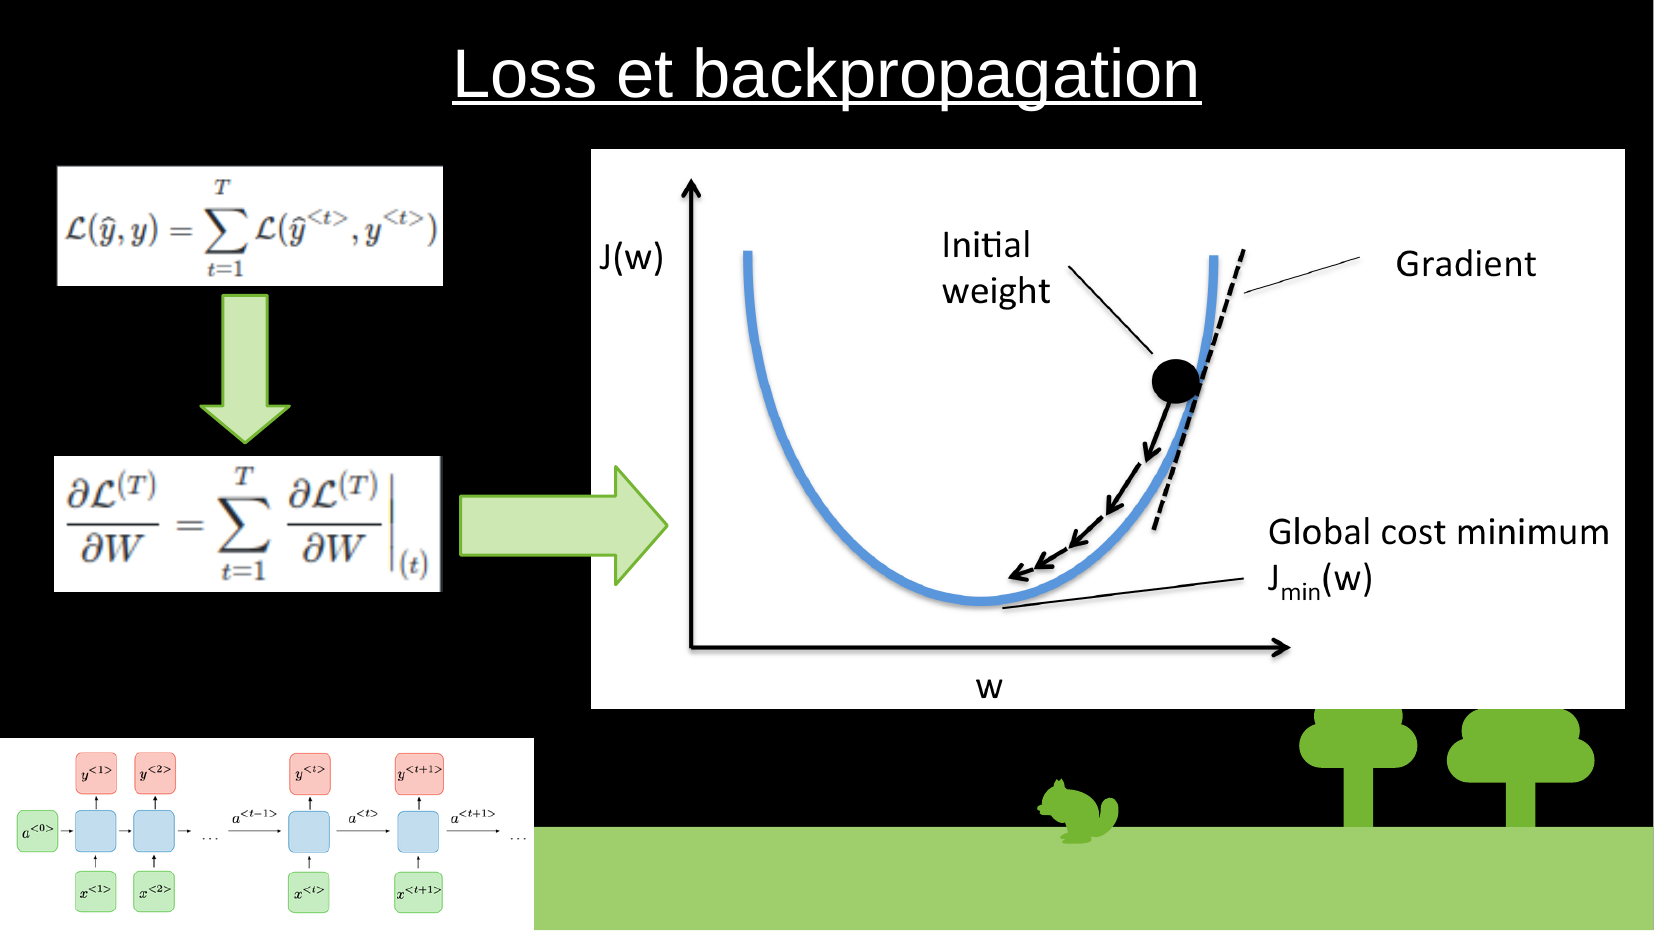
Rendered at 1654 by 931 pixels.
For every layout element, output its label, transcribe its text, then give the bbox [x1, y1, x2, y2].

picture [56, 165, 443, 286]
picture [54, 456, 443, 592]
picture [0, 738, 534, 931]
picture [591, 149, 1625, 709]
text_box [200, 295, 290, 443]
title Loss et backpropagation [88, 0, 1565, 148]
text_box [460, 466, 668, 585]
